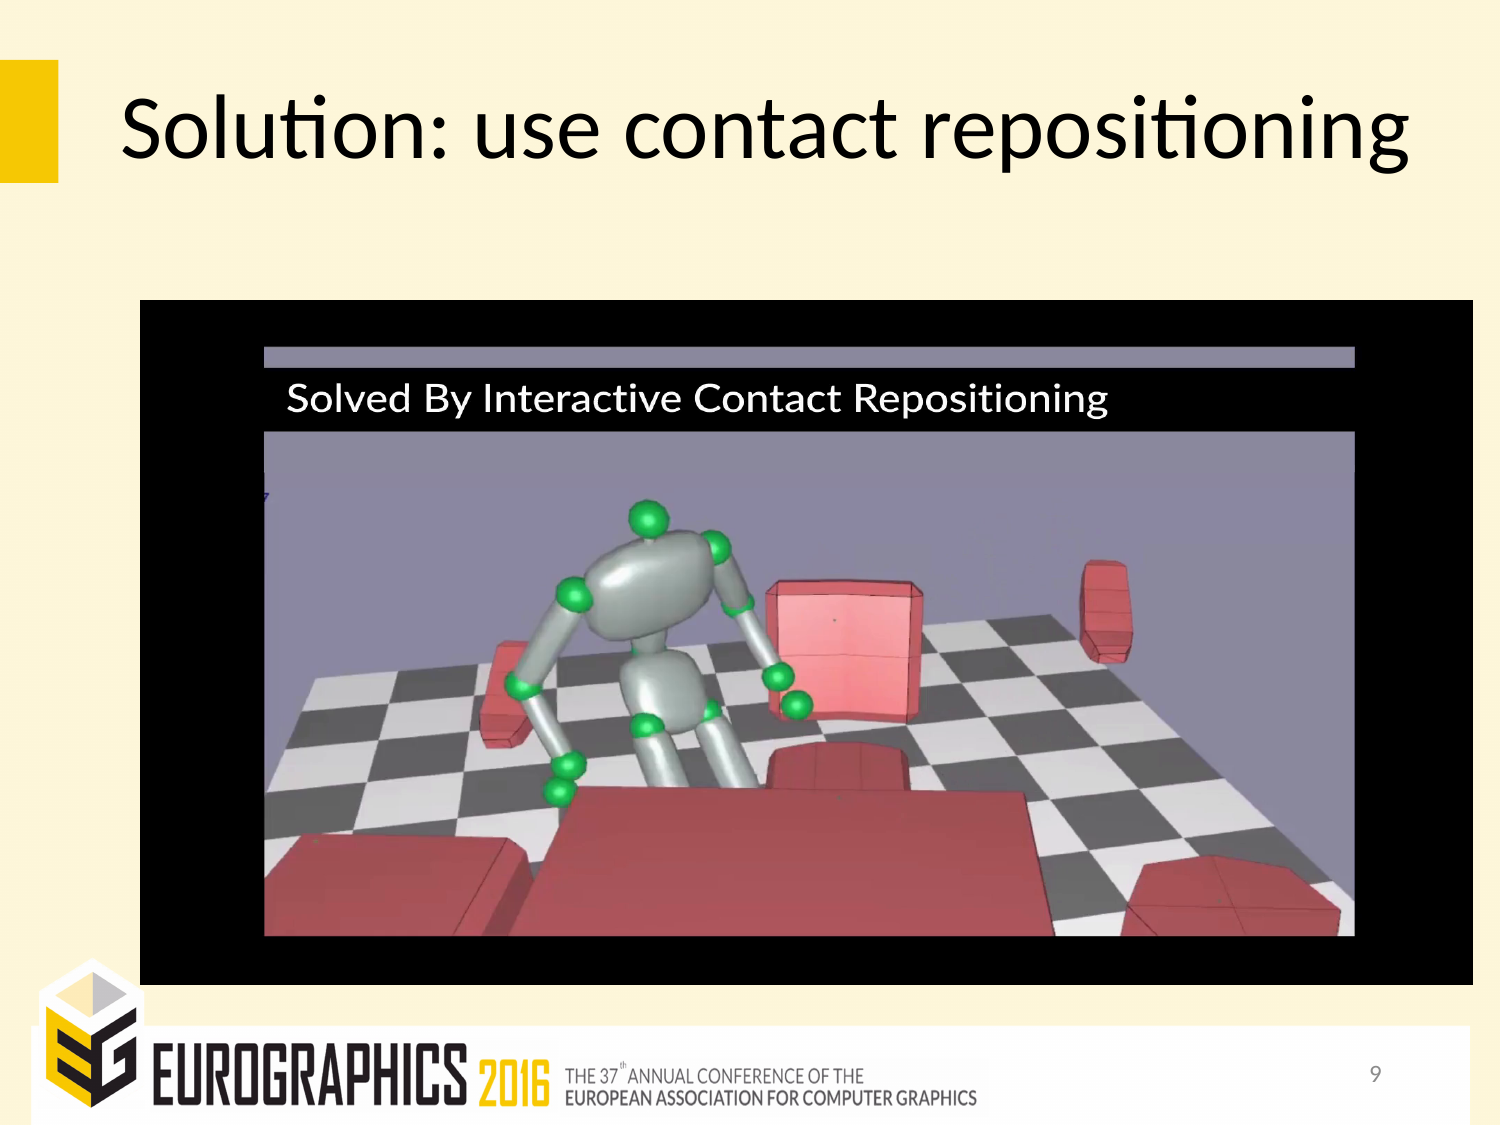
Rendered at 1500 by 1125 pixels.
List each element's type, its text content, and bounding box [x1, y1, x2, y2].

picture [0, 0, 1500, 1125]
slide_number <numéro> [1303, 1042, 1397, 1103]
text_box [139, 299, 1474, 986]
title Solution: use contact repositioning [58, 59, 1442, 183]
